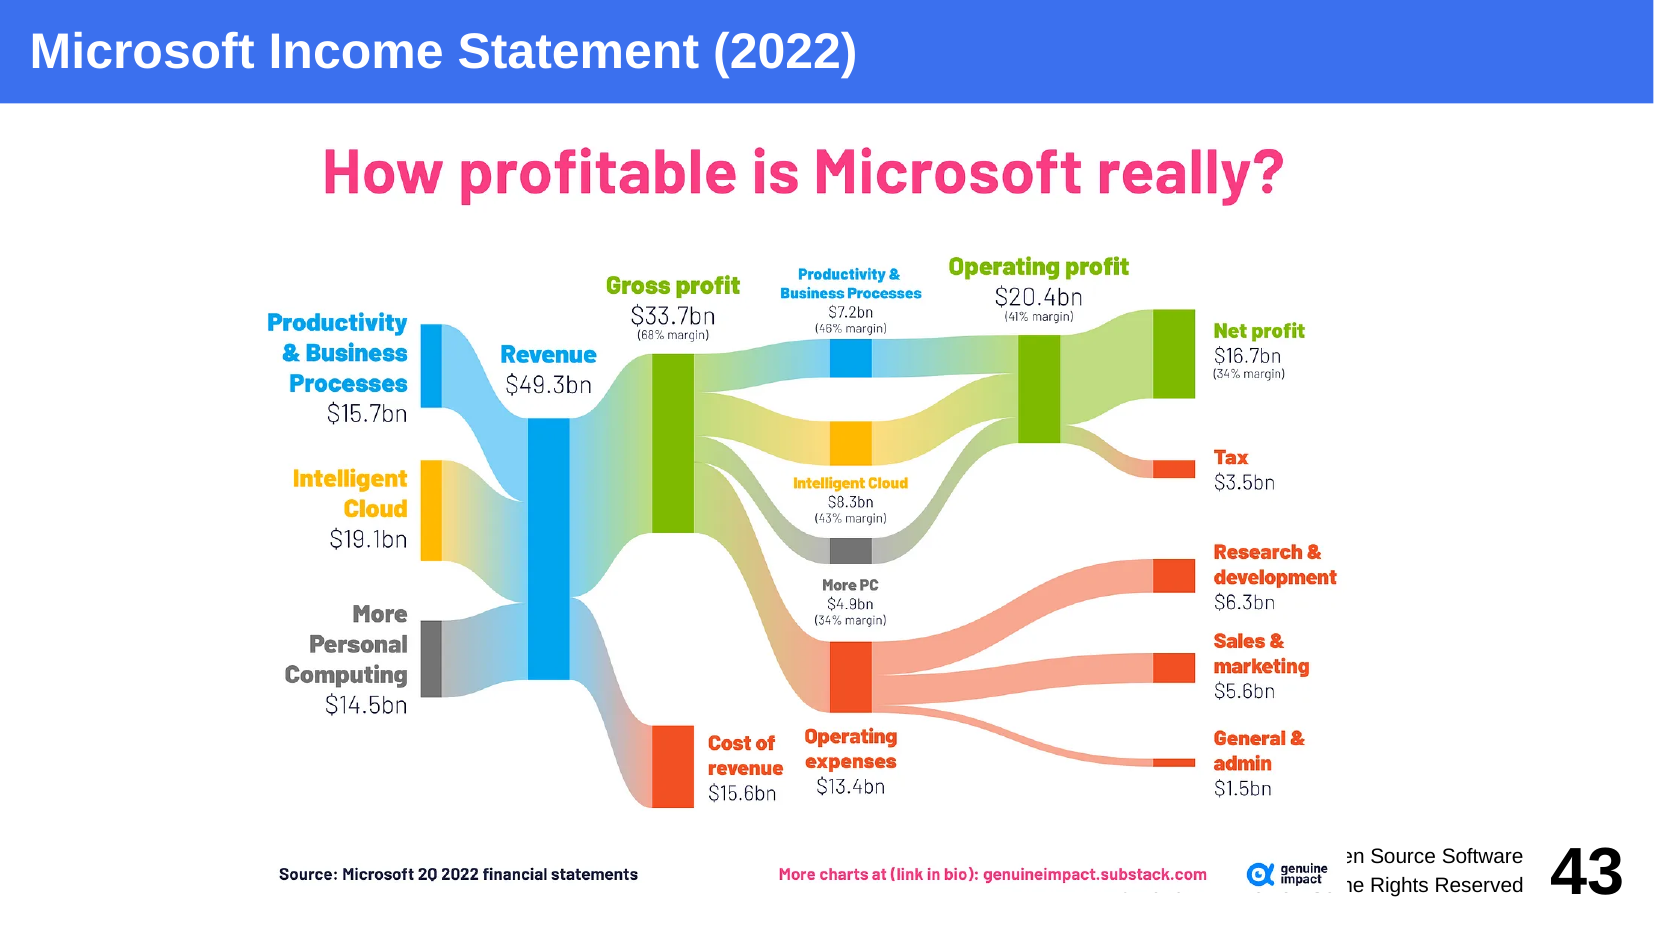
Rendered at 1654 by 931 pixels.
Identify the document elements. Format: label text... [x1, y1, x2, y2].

title Microsoft Income Statement (2022) [0, 0, 1654, 104]
picture [259, 117, 1347, 892]
